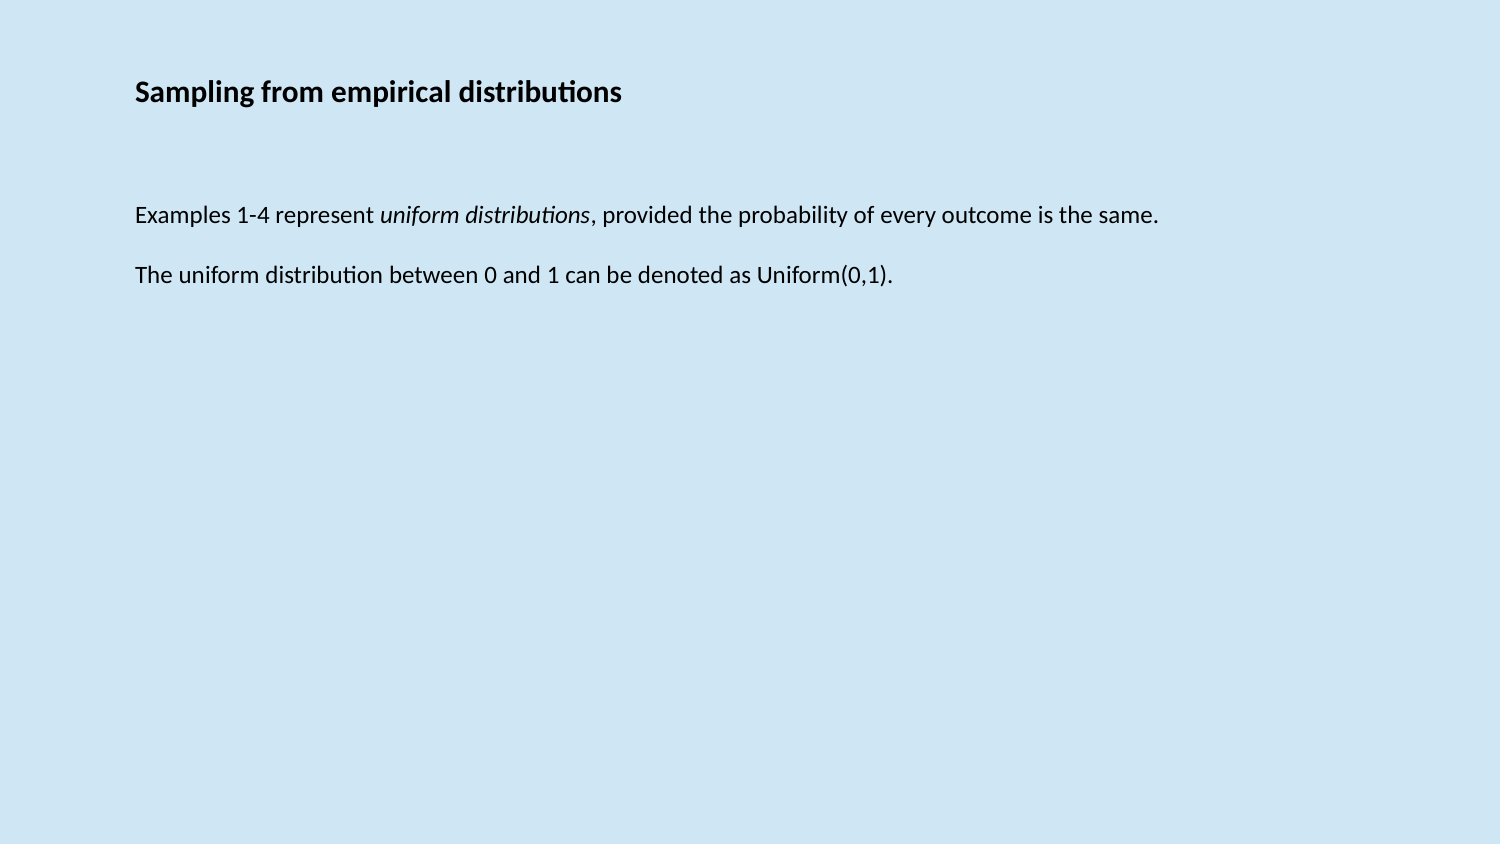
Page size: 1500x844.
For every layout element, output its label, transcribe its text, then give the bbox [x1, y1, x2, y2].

text_box Sampling from empirical distributions Examples 1-4 represent uniform distributions, provided the probability of every outcome is the same. The uniform distribution between 0 and 1 can be denoted as Uniform(0,1). [120, 63, 1364, 296]
